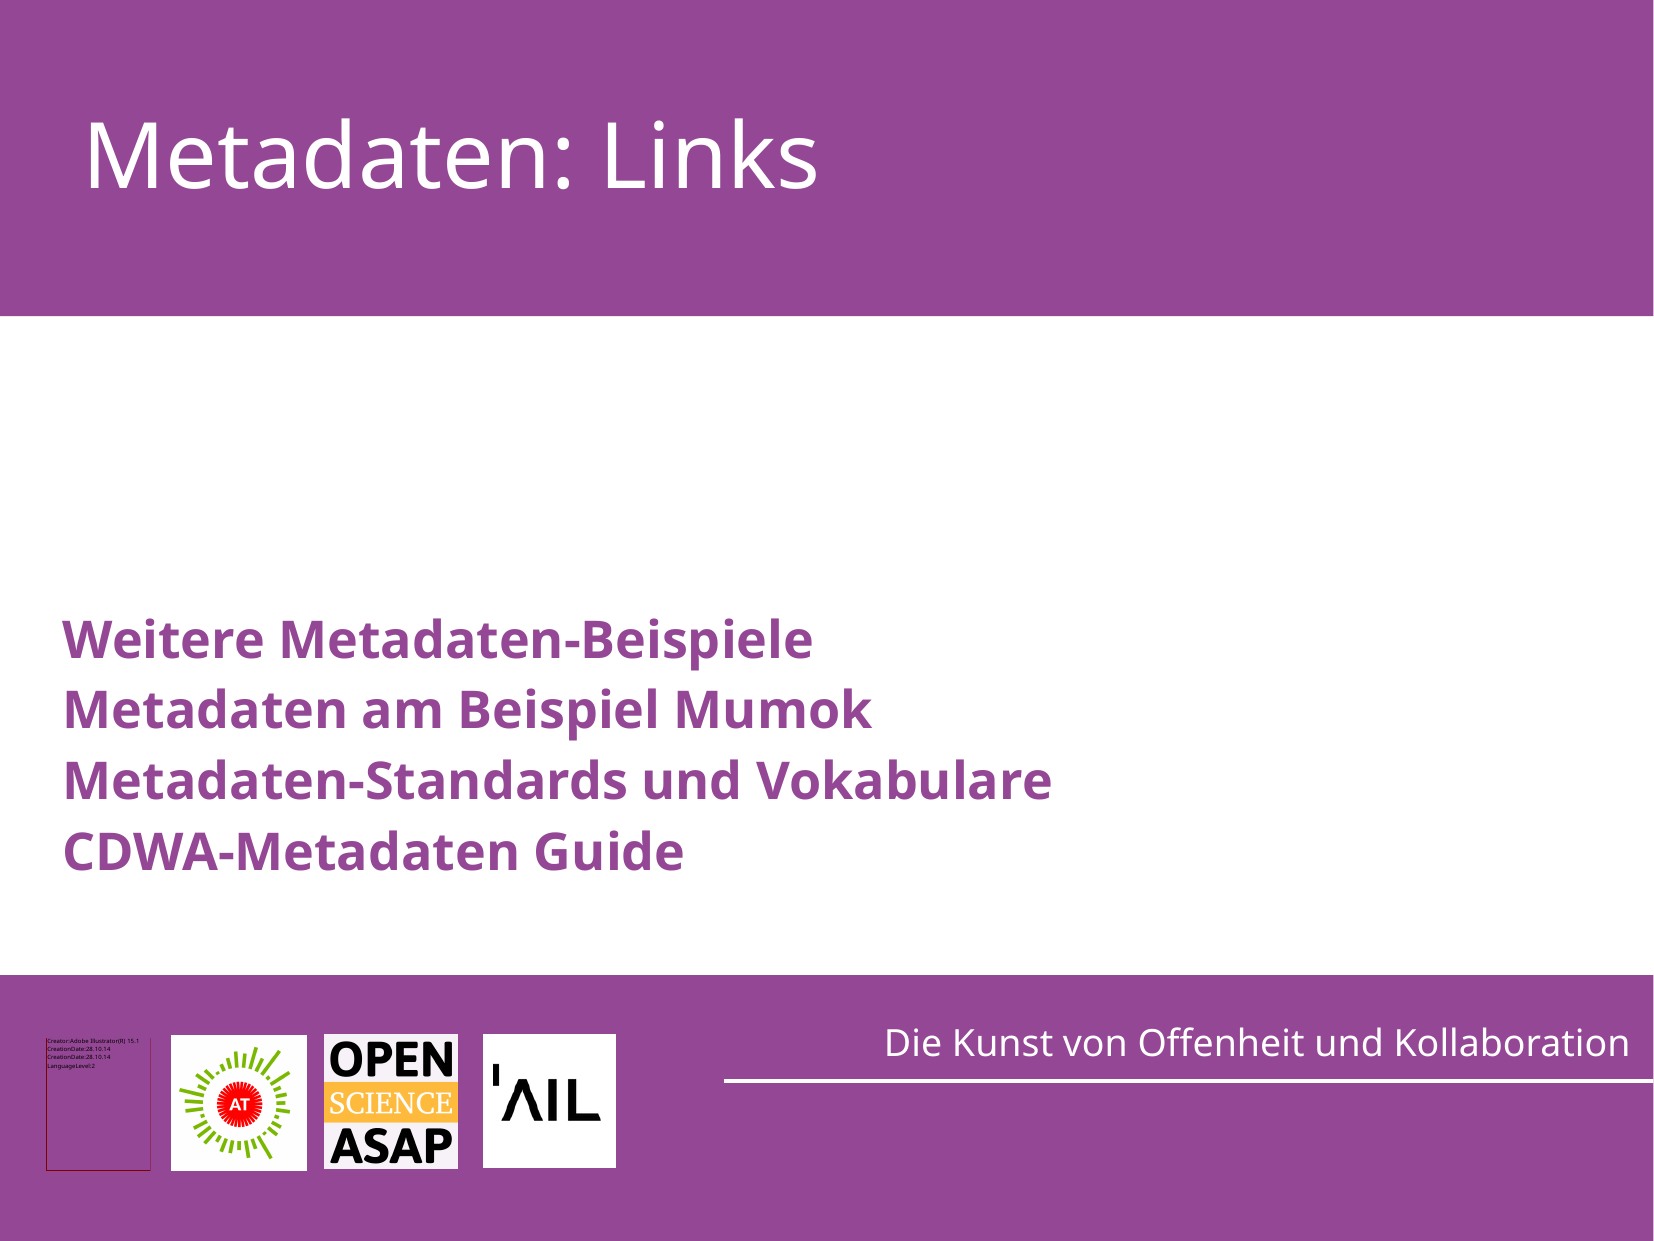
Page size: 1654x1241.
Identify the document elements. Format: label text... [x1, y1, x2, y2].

title Metadaten: Links [82, 49, 1571, 257]
picture [324, 1034, 458, 1169]
picture [171, 1035, 307, 1171]
picture [45, 1039, 151, 1171]
text_box [0, 0, 1654, 1241]
text_box Weitere Metadaten-Beispiele Metadaten am Beispiel Mumok Metadaten-Standards und Vokabulare CDWA-Metadaten Guide [48, 453, 1594, 928]
picture [483, 1034, 616, 1168]
text_box Die Kunst von Offenheit und Kollaboration [869, 1009, 1624, 1067]
